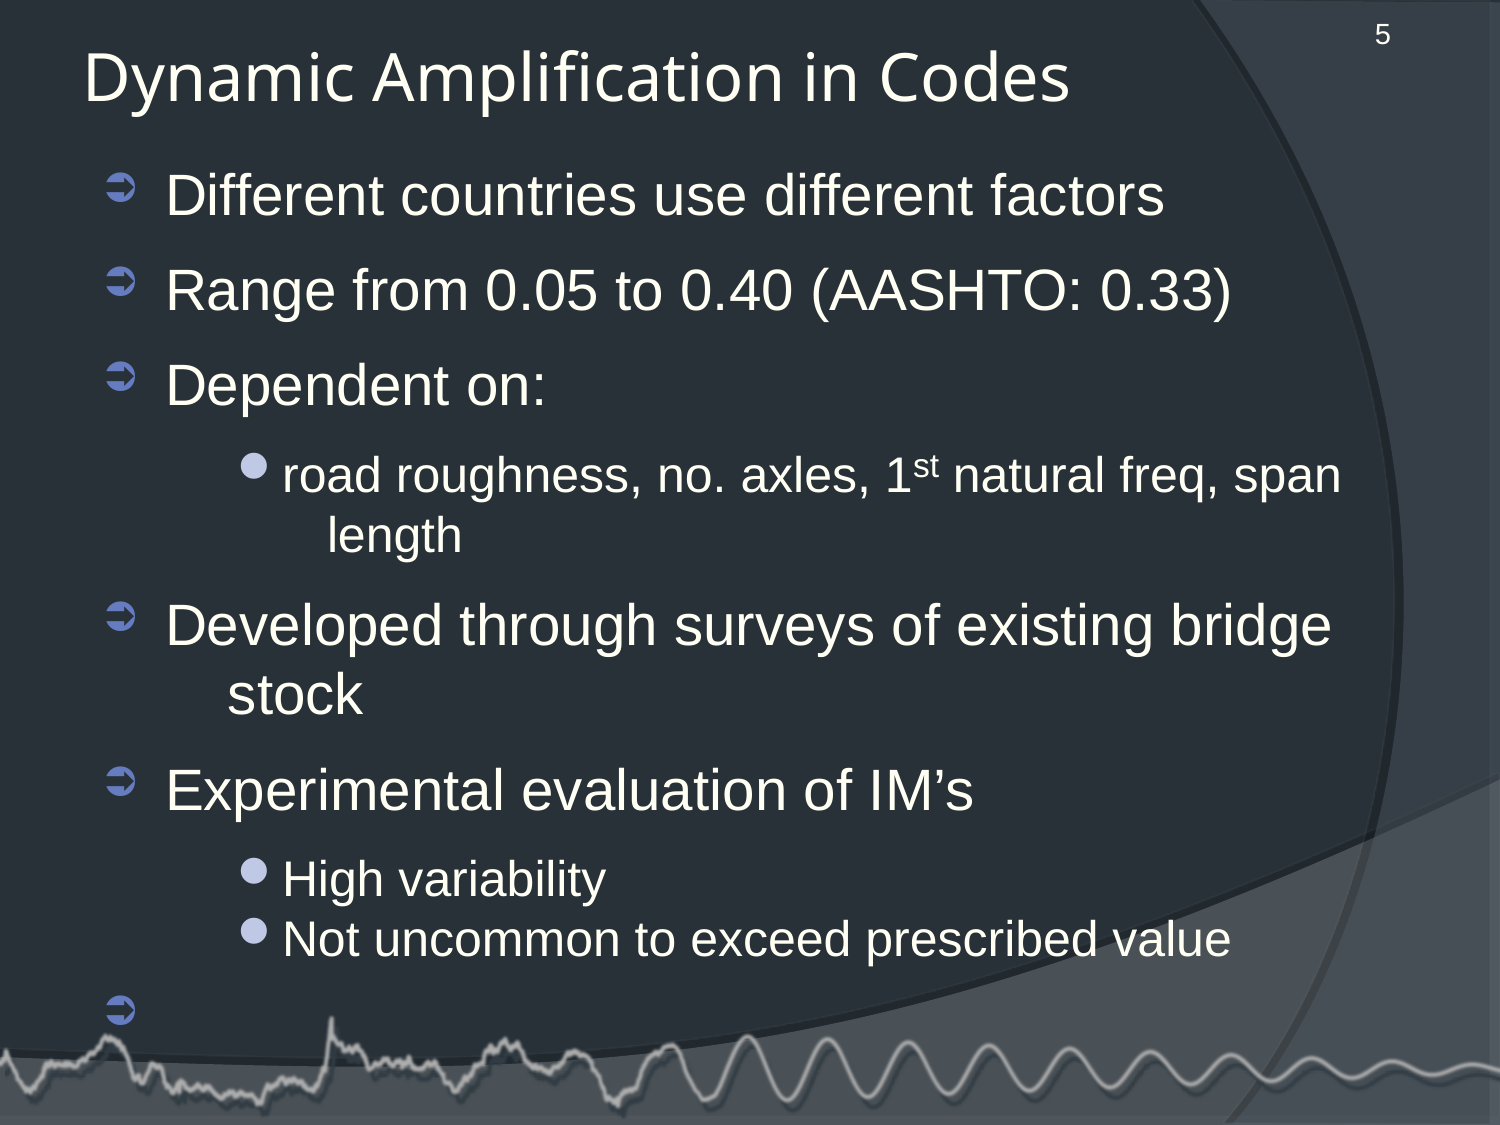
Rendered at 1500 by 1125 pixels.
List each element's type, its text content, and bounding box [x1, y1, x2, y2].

picture [0, 987, 1500, 1125]
title Dynamic Amplification in Codes [75, 24, 1426, 125]
text_box <number> [1374, 0, 1500, 60]
list Different countries use different factors Range from 0.05 to 0.40 (AASHTO: 0.33) Dependent on: road roughness, no. axles, 1st natural freq, span length Developed through surveys of existing bridge stock Experimental evaluation of IM’s High variability Not uncommon to exceed prescribed value [75, 149, 1463, 1005]
